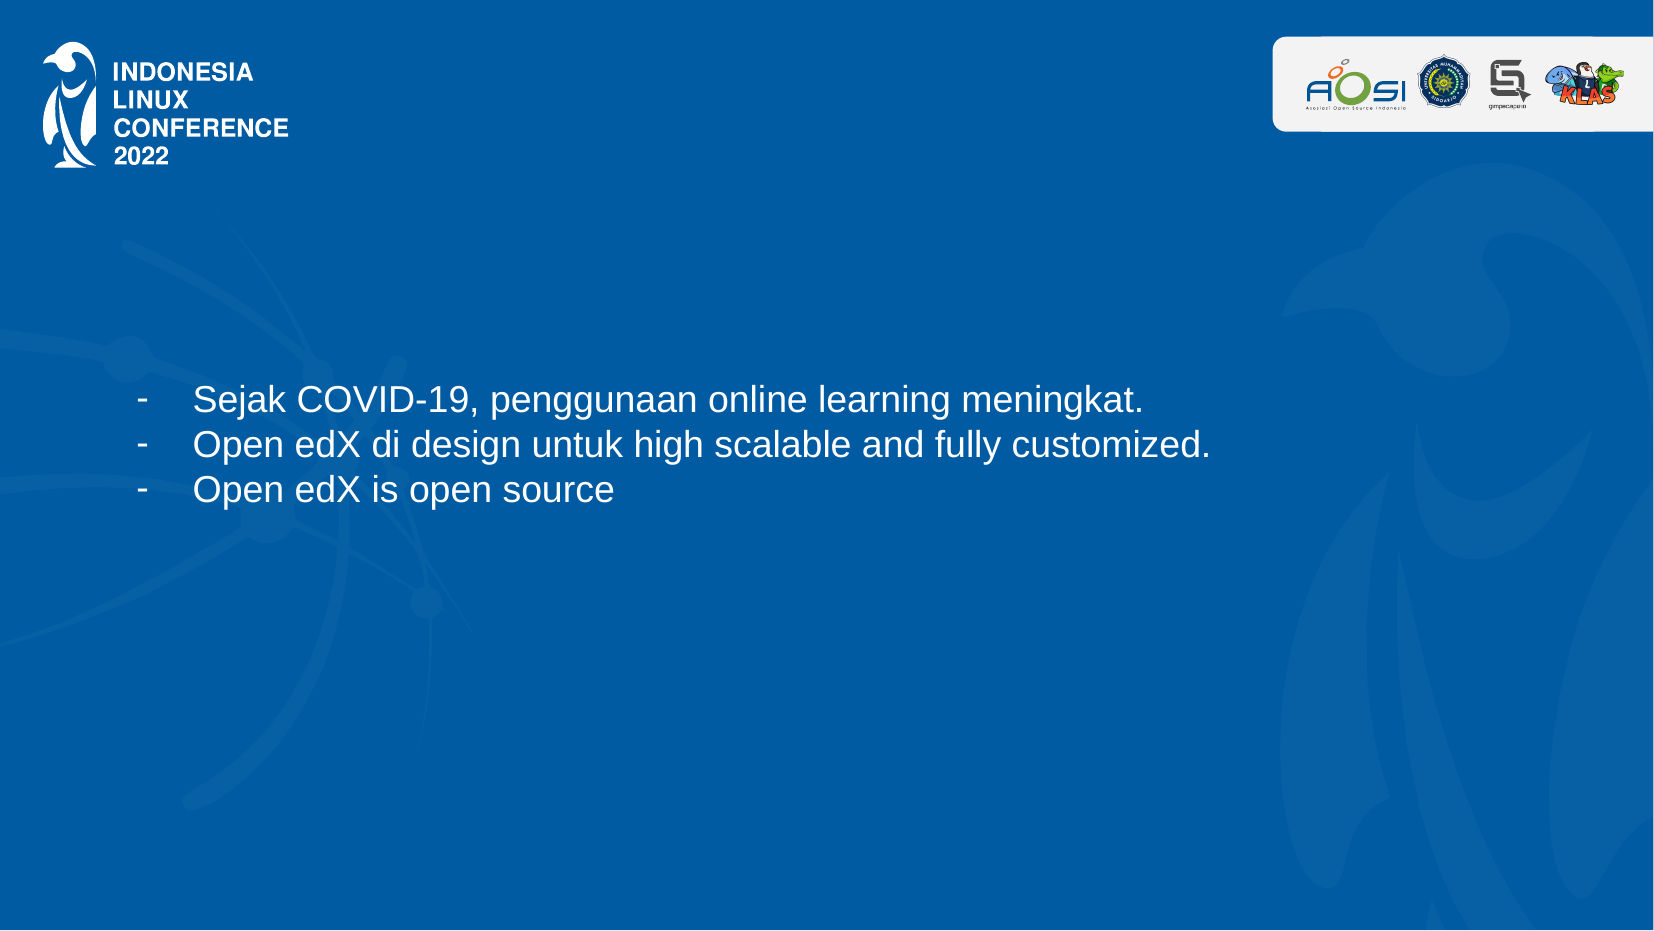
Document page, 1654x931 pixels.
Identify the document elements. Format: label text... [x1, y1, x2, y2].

picture [1545, 62, 1624, 105]
text_box Sejak COVID-19, penggunaan online learning meningkat. Open edX di design untuk high scalable and fully customized. Open edX is open source [102, 367, 1529, 518]
picture [1417, 54, 1471, 108]
